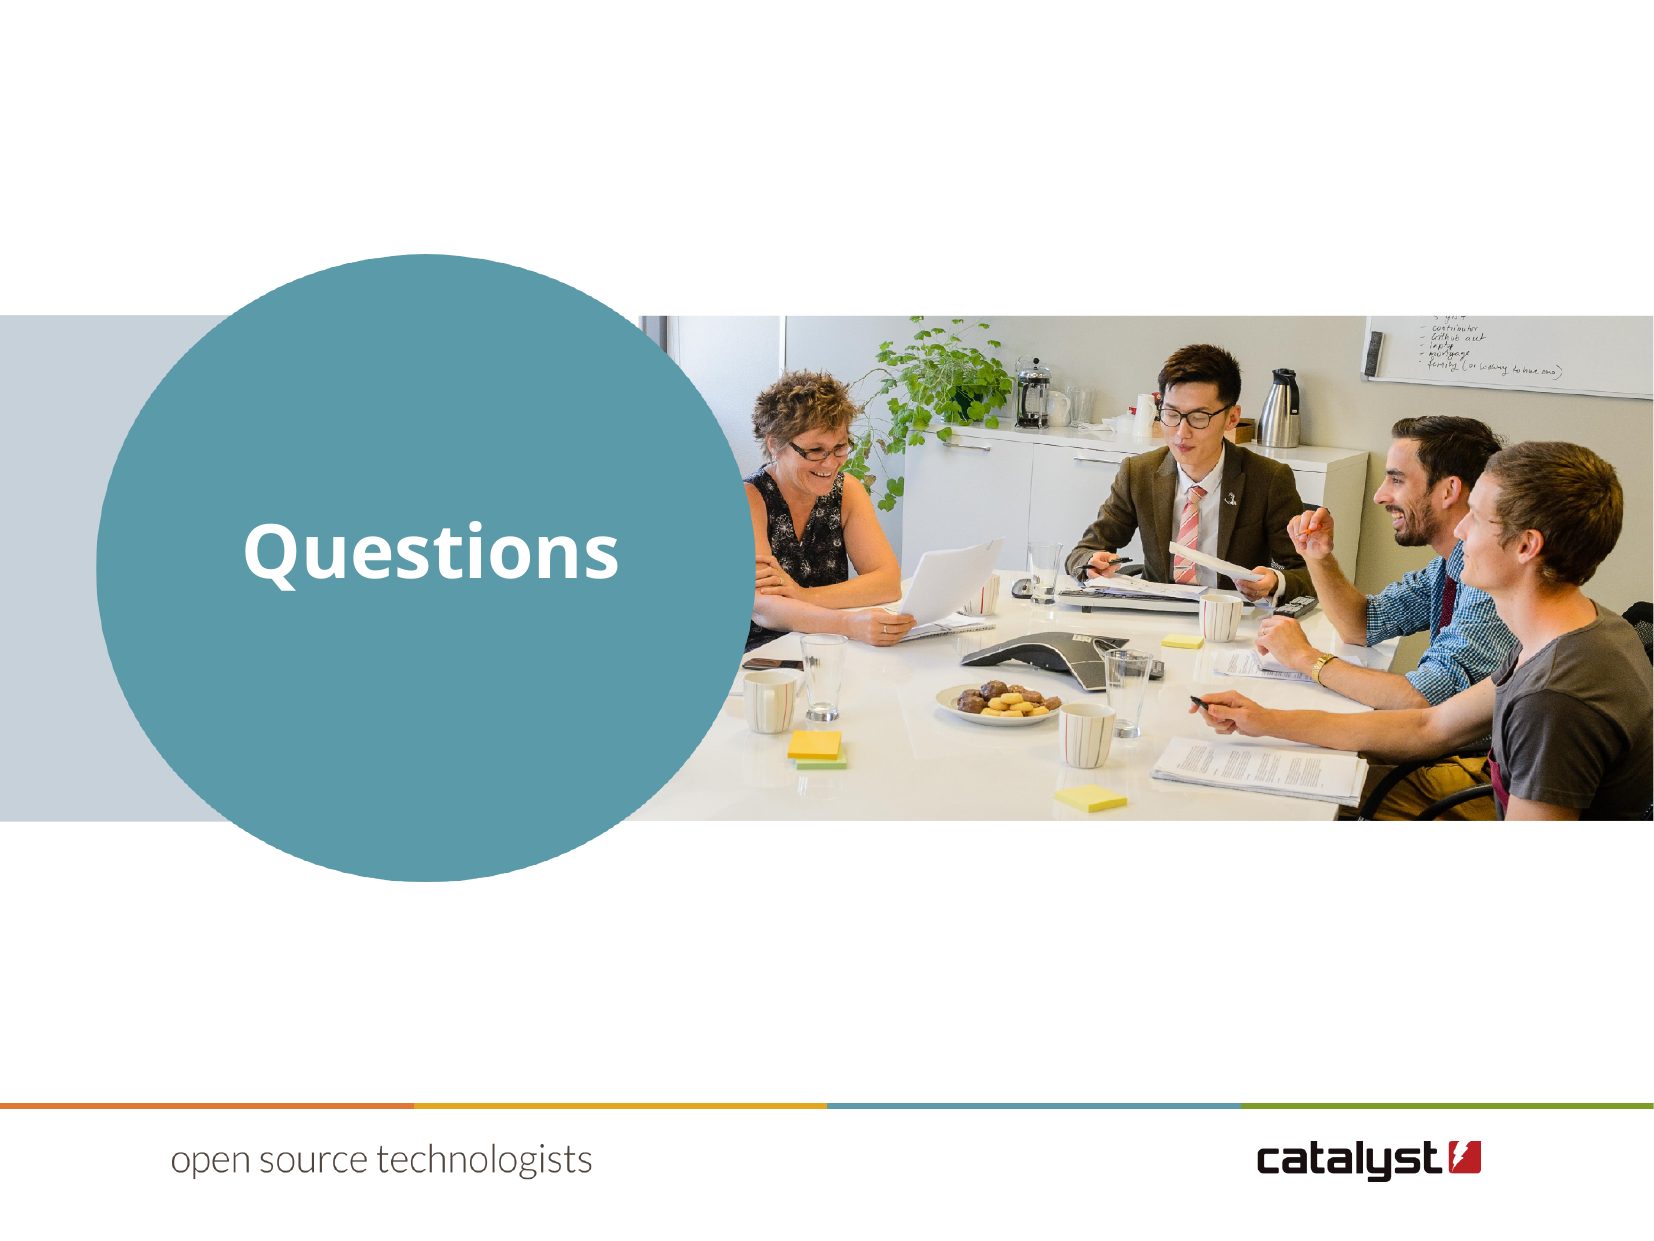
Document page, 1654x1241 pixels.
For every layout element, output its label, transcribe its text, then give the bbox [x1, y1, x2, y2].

picture [0, 1103, 1654, 1182]
text_box Questions [236, 472, 626, 626]
picture [0, 254, 1654, 882]
